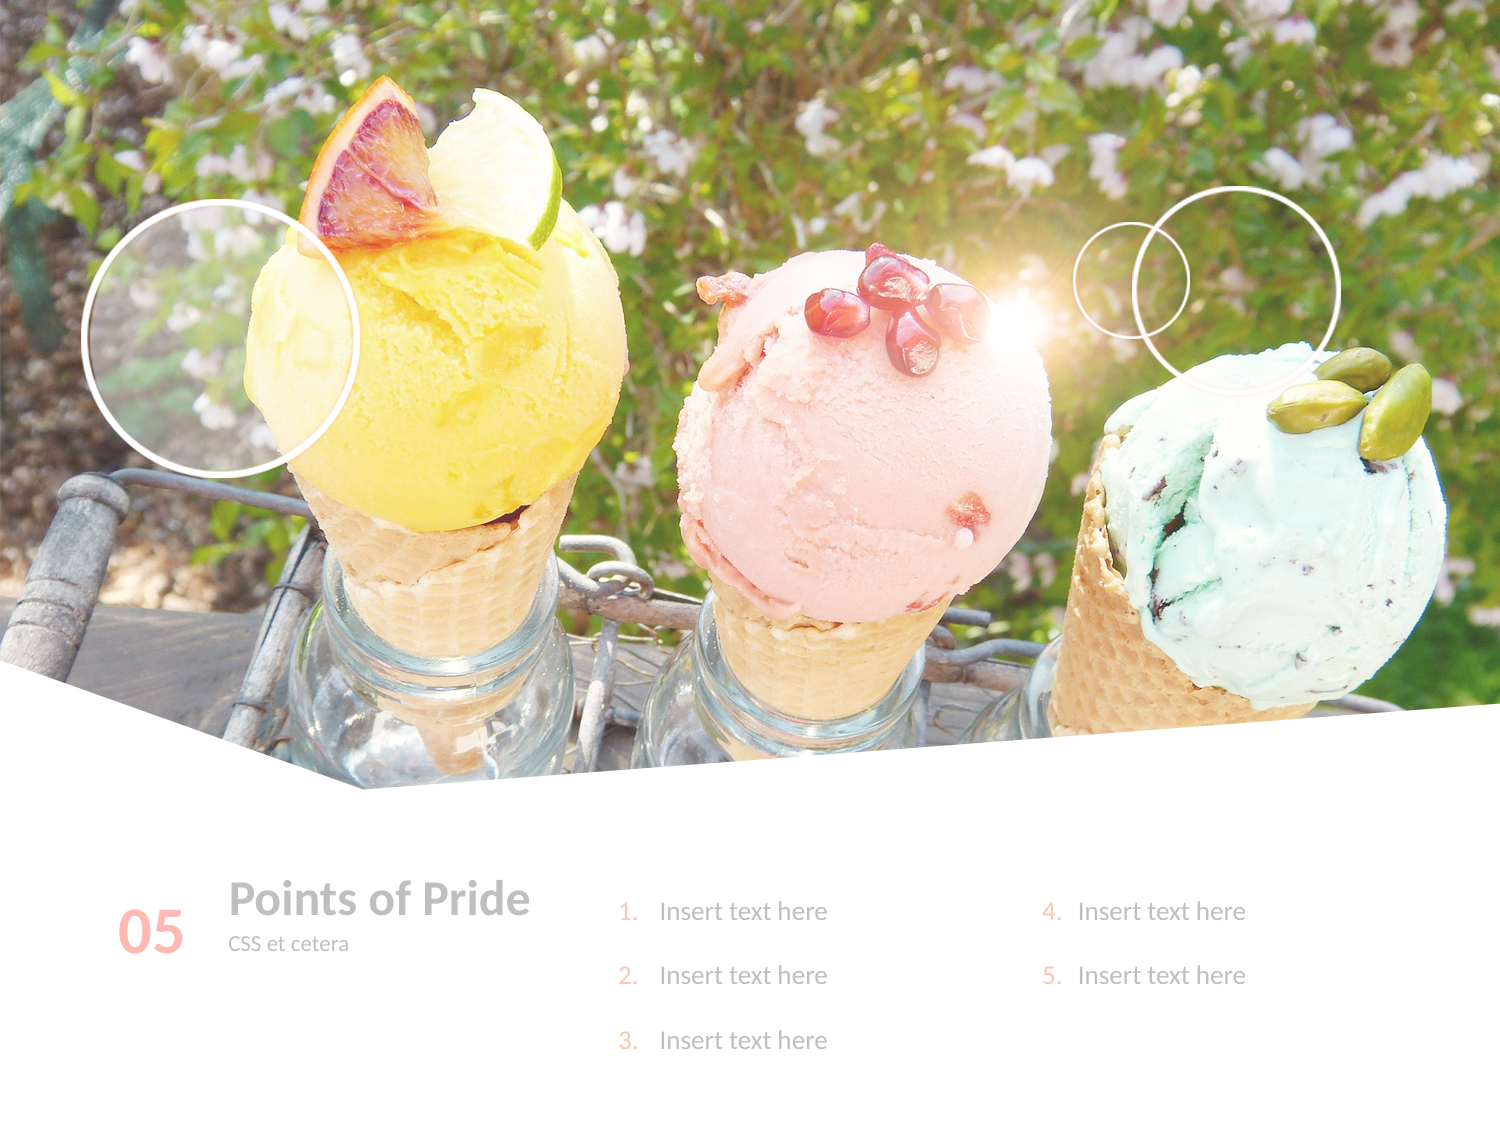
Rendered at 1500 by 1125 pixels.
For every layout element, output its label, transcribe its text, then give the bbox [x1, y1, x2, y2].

text_box Insert text here Insert text here [1021, 852, 1471, 1125]
text_box 05 [103, 878, 201, 974]
text_box CSS et cetera [213, 920, 616, 964]
text_box Points of Pride [213, 857, 643, 933]
picture [0, 0, 1500, 1125]
text_box Insert text here Insert text here Insert text here [603, 852, 1021, 1125]
